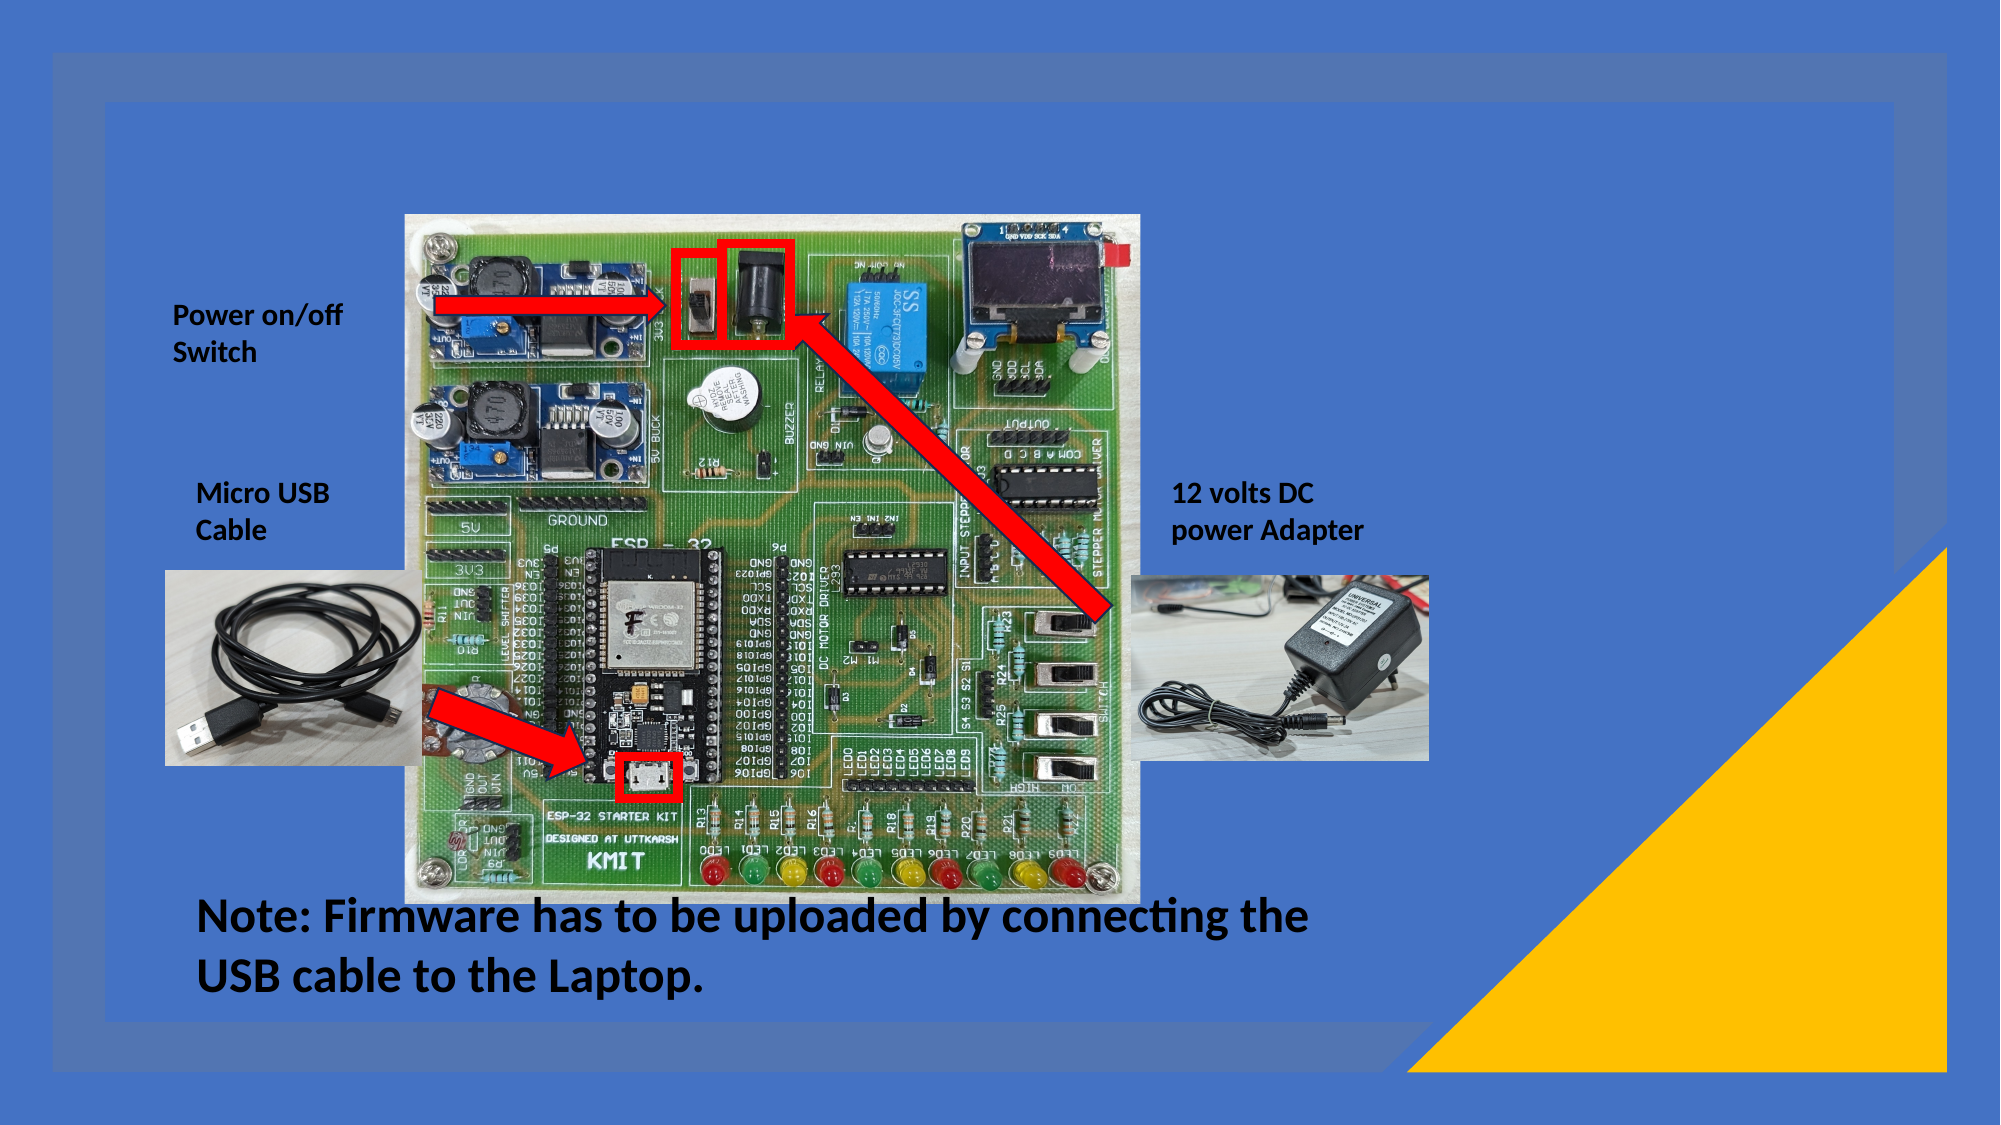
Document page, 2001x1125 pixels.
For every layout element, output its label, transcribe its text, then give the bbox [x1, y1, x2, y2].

picture [165, 214, 1429, 874]
text_box Power on/off Switch [157, 286, 449, 378]
text_box Micro USB Cable [180, 464, 390, 555]
text_box Note: Firmware has to be uploaded by connecting the USB cable to the Laptop. [181, 874, 1406, 1012]
text_box [0, 0, 2000, 1125]
text_box 12 volts DC power Adapter [1156, 464, 1394, 555]
